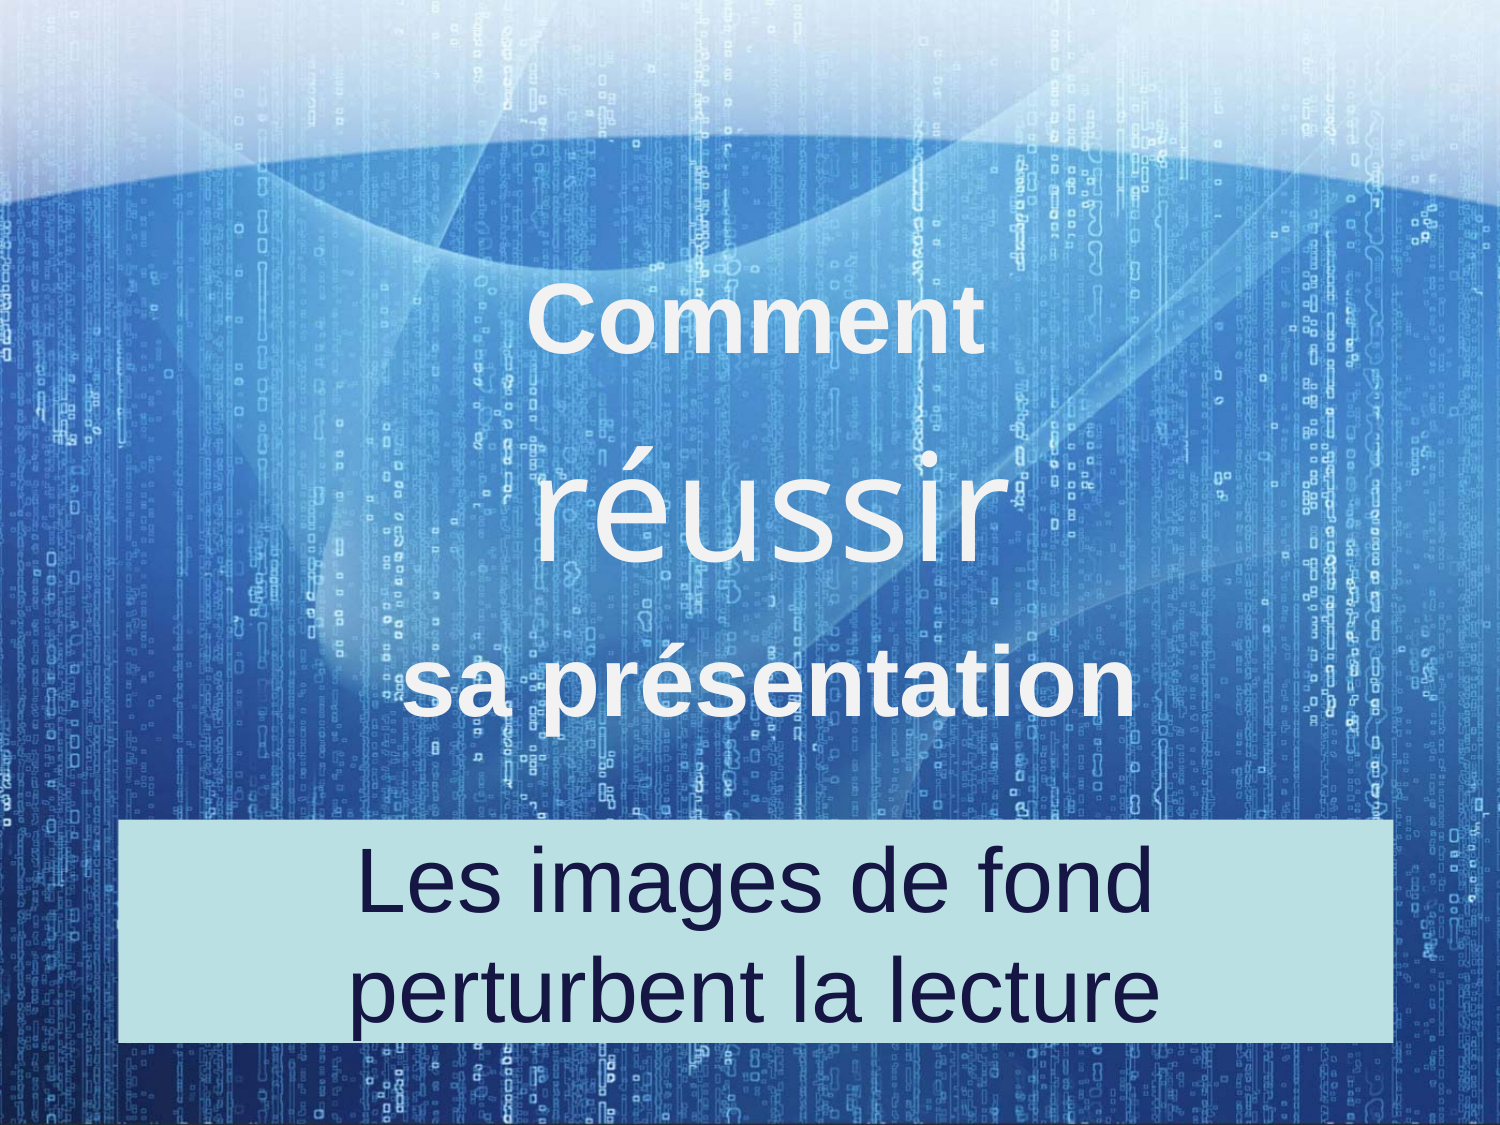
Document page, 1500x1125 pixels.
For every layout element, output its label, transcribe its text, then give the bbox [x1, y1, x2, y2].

title Les images de fond perturbent la lecture [118, 819, 1394, 1043]
text_box Comment réussir sa présentation [118, 246, 1394, 723]
picture [0, 0, 1500, 1125]
text_box Comment réussir sa présentation [560, 672, 582, 708]
